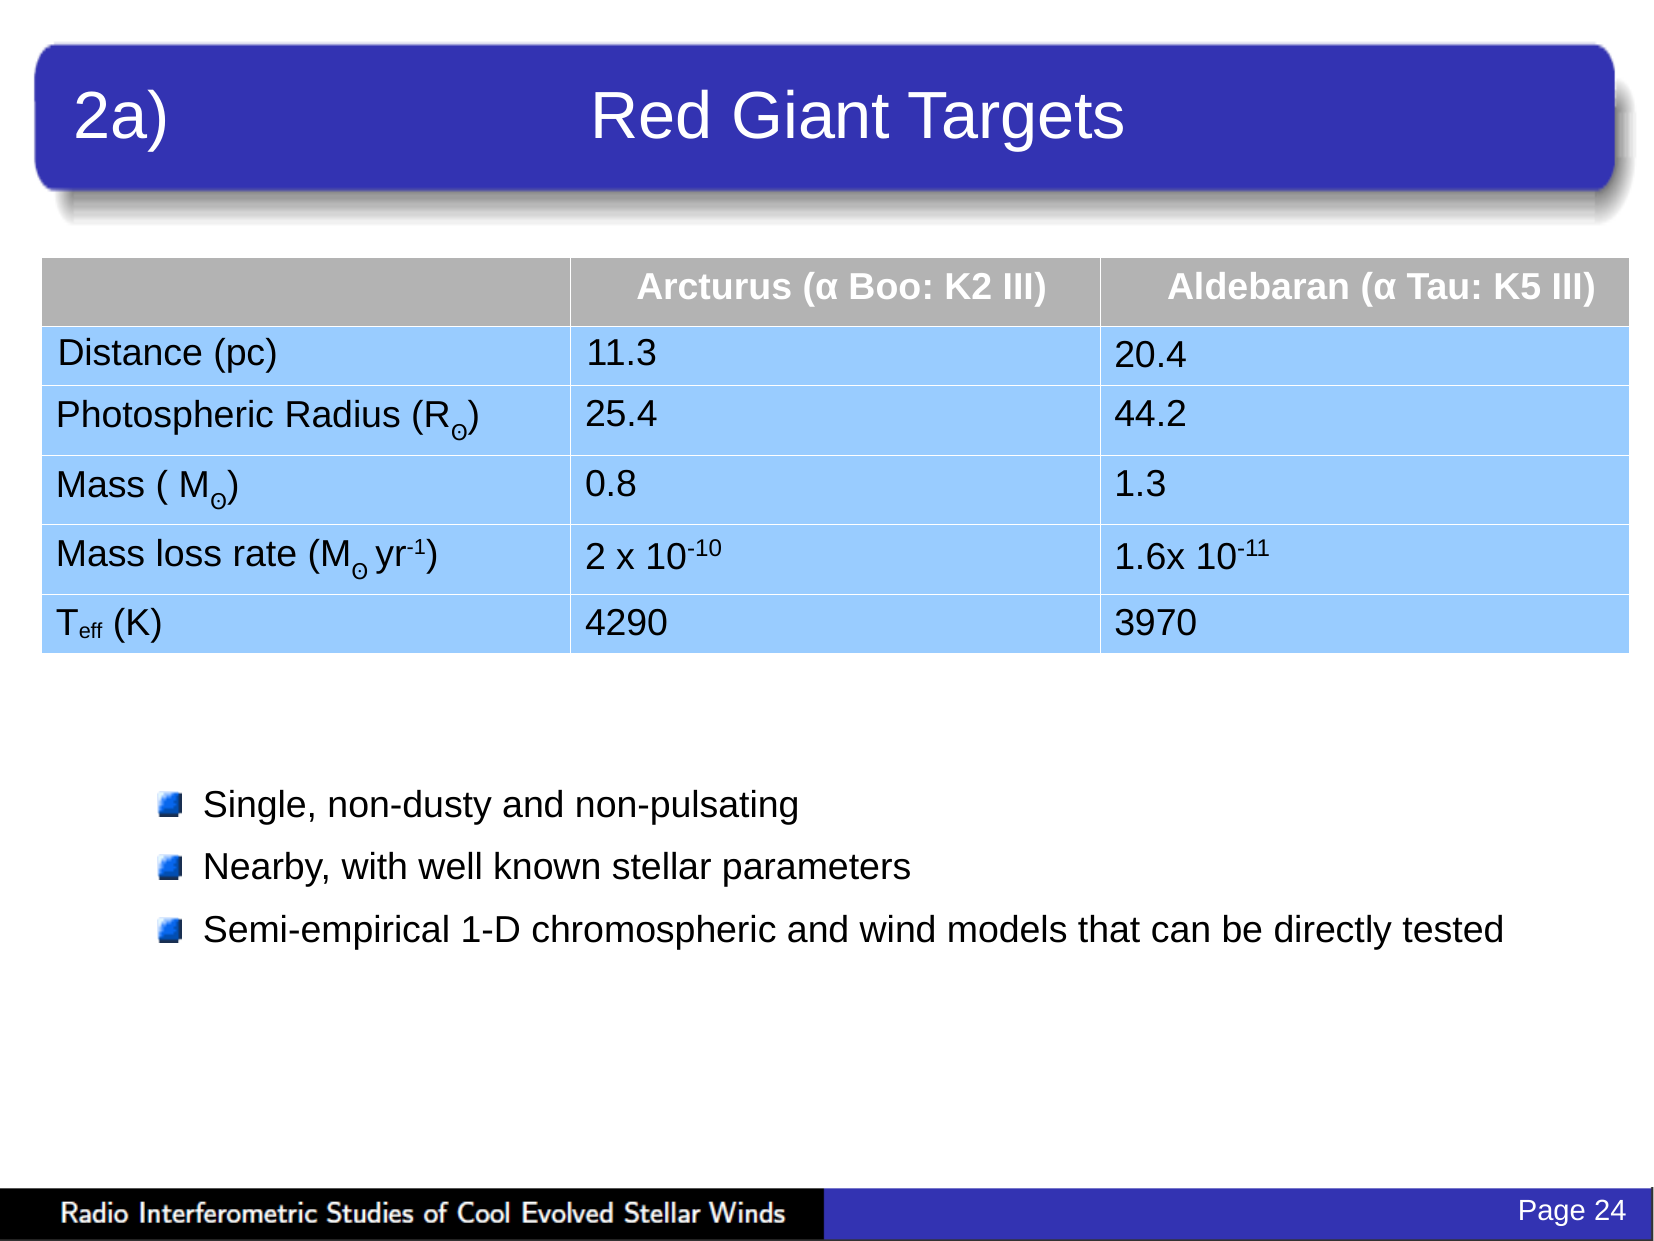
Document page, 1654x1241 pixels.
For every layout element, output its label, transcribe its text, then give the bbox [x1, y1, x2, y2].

text_box 2a) Red Giant Targets [59, 70, 1595, 189]
table_cell 20.4 [1101, 327, 1629, 385]
table_cell 11.3 [571, 327, 1100, 385]
table_cell 2 x 10-10 [571, 525, 1100, 594]
picture [157, 938, 182, 943]
table_cell 44.2 [1101, 386, 1629, 455]
picture [0, 1187, 1654, 1241]
table_header Aldebaran (α Tau: K5 III) [1101, 258, 1629, 326]
table_cell Teff (K) [42, 595, 570, 653]
table_cell Mass loss rate (Mʘ yr-1) [42, 525, 570, 594]
table_header Arcturus (α Boo: K2 III) [571, 258, 1100, 326]
text_box Single, non-dusty and non-pulsating Nearby, with well known stellar parameters Semi-empirical 1-D chromospheric and wind models that can be directly tested [142, 754, 1590, 938]
table_header [42, 258, 570, 326]
table_cell 1.3 [1101, 456, 1629, 524]
table_cell 3970 [1101, 595, 1629, 653]
table_cell Photospheric Radius (Rʘ) [42, 386, 570, 455]
text_box Page 24 [814, 1187, 1642, 1235]
table_cell 1.6x 10-11 [1101, 525, 1629, 594]
table_cell Distance (pc) [42, 327, 570, 385]
table_cell Mass ( Mʘ) [42, 456, 570, 524]
table_cell 4290 [571, 595, 1100, 653]
picture [23, 29, 1648, 237]
table_cell 0.8 [571, 456, 1100, 524]
table_cell 25.4 [571, 386, 1100, 455]
